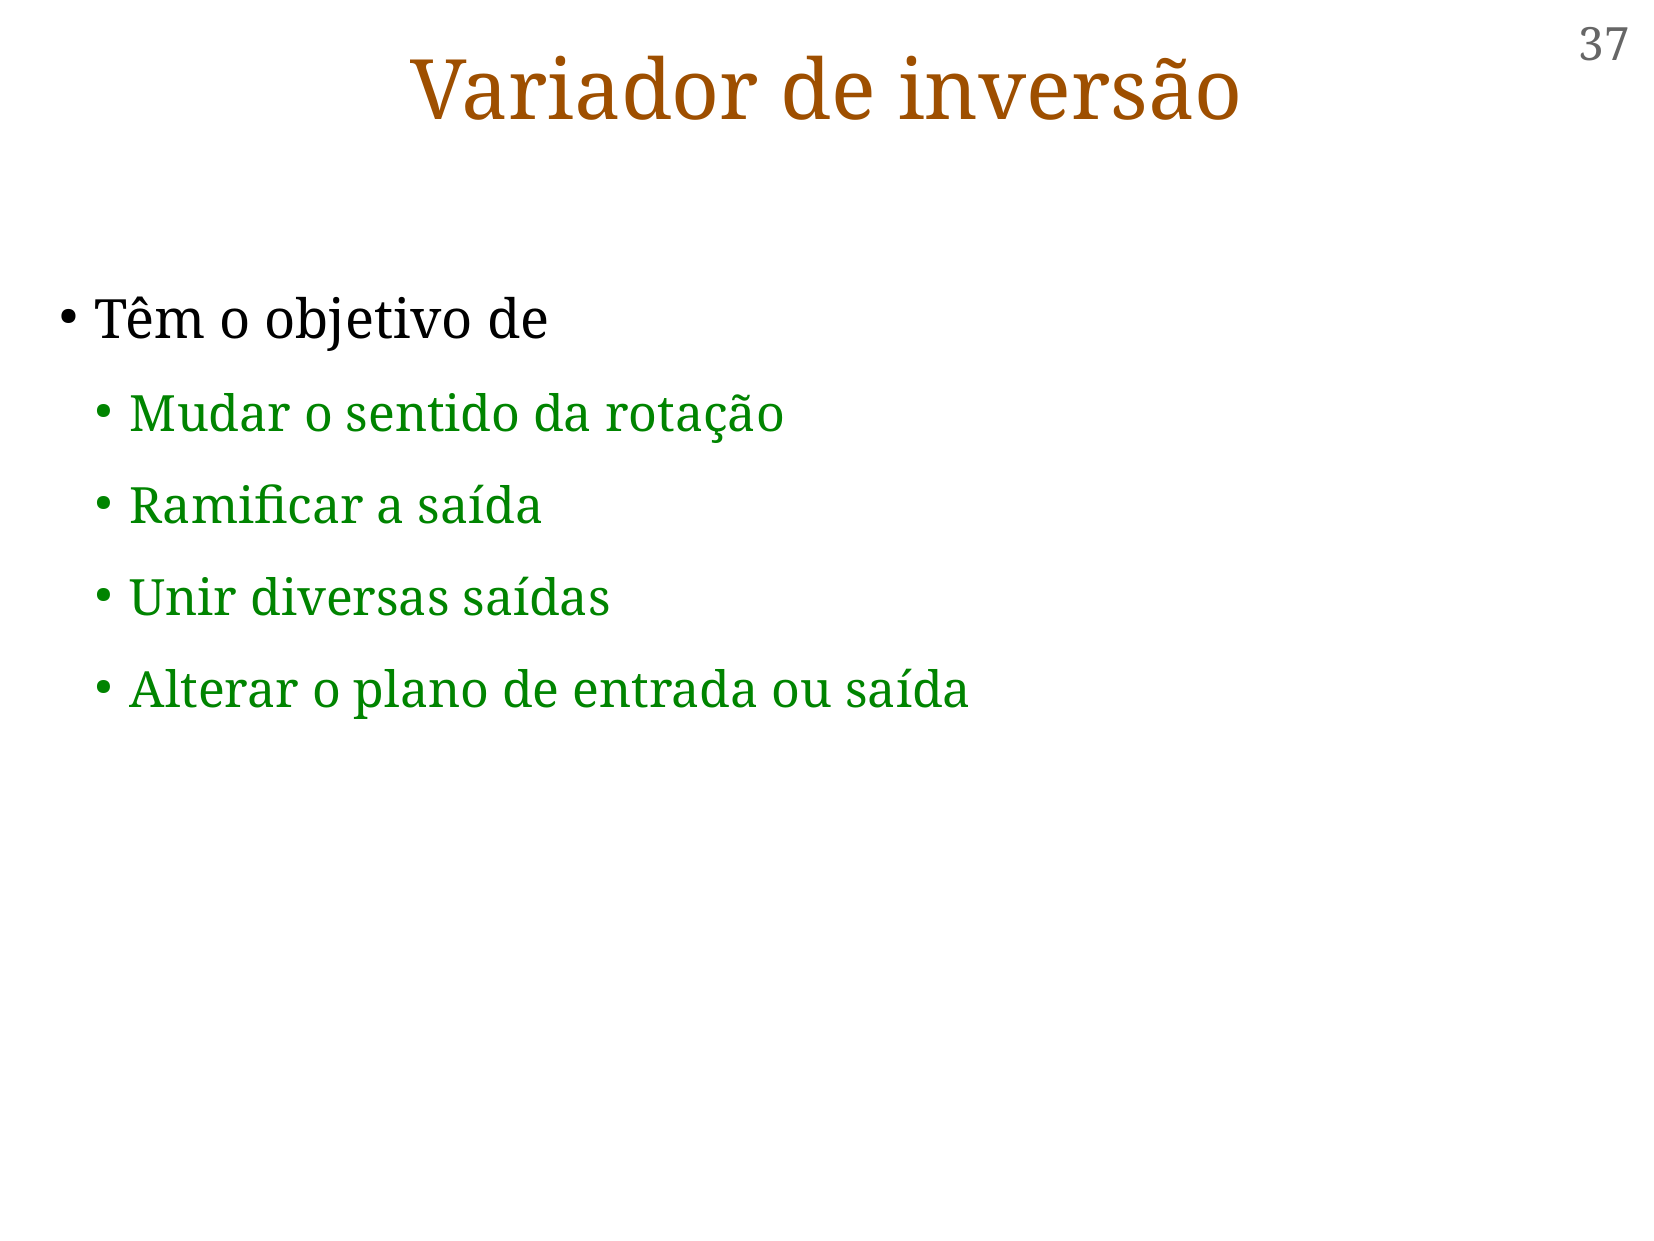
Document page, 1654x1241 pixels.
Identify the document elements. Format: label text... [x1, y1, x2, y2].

list Têm o objetivo de Mudar o sentido da rotação Ramificar a saída Unir diversas saídas Alterar o plano de entrada ou saída [59, 280, 1595, 1211]
title Variador de inversão [59, 29, 1595, 148]
